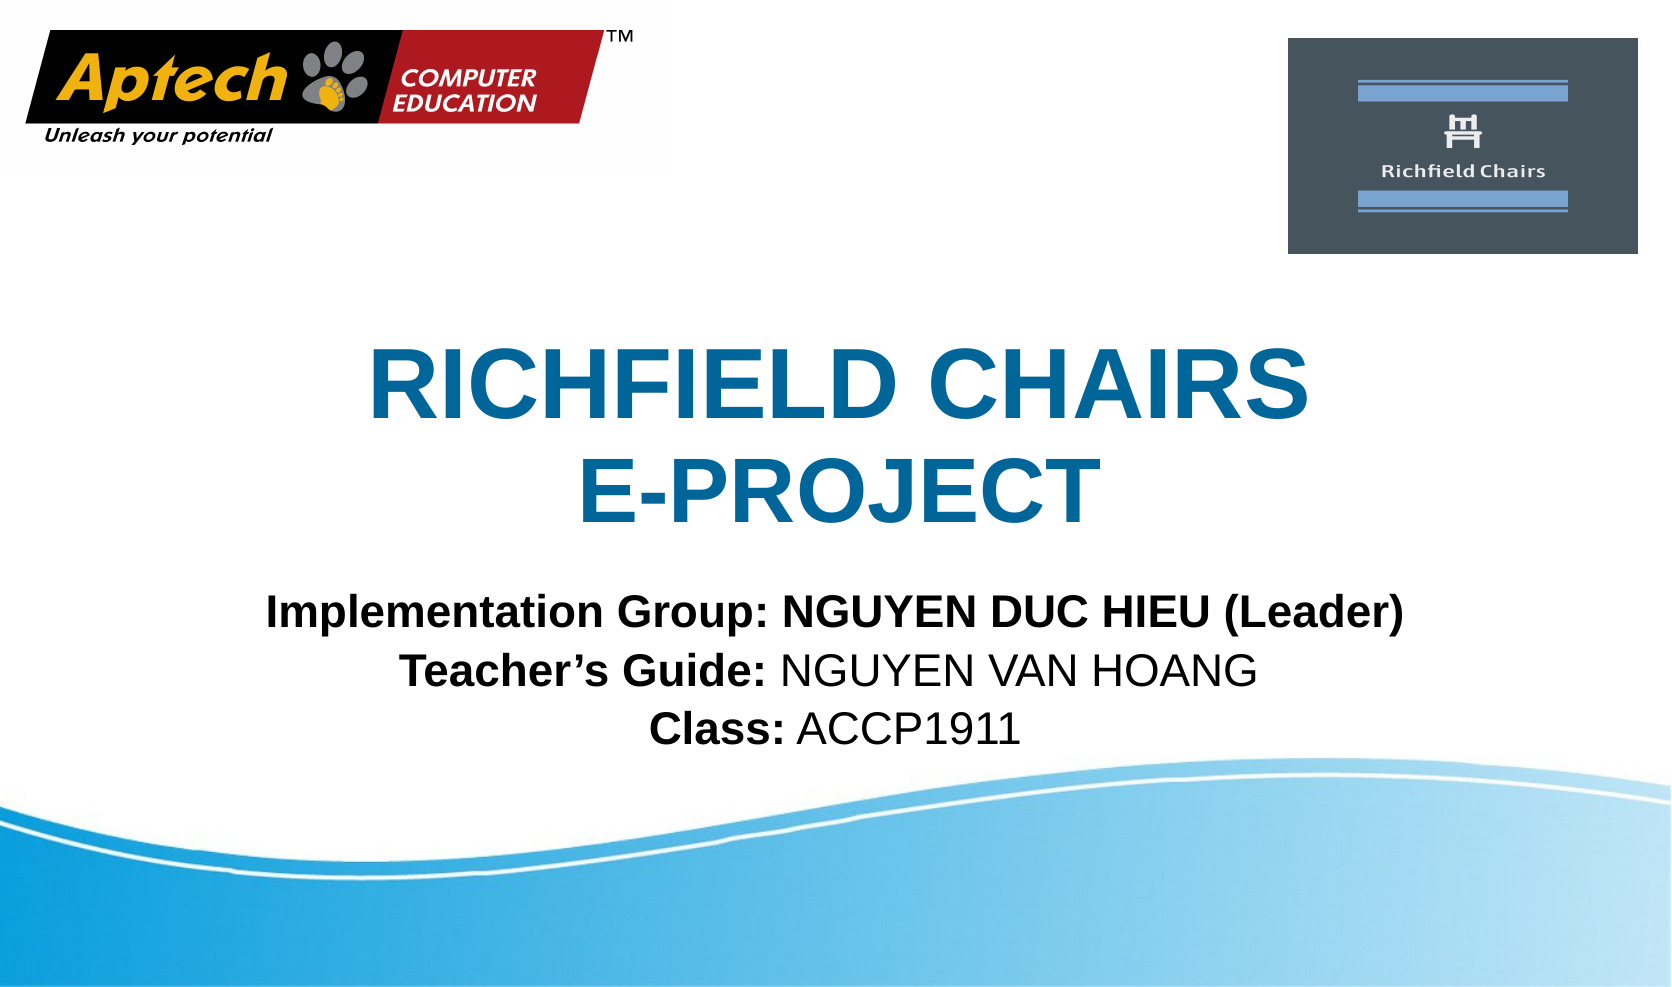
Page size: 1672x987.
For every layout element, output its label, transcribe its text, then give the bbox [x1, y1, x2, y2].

title RICHFIELD CHAIRS E-PROJECT [87, 321, 1592, 549]
picture [0, 0, 672, 174]
subtitle Implementation Group: NGUYEN DUC HIEU (Leader) Teacher’s Guide: NGUYEN VAN HOANG Class: ACCP1911 [83, 529, 1588, 804]
picture [0, 757, 1671, 987]
picture [1288, 38, 1638, 254]
